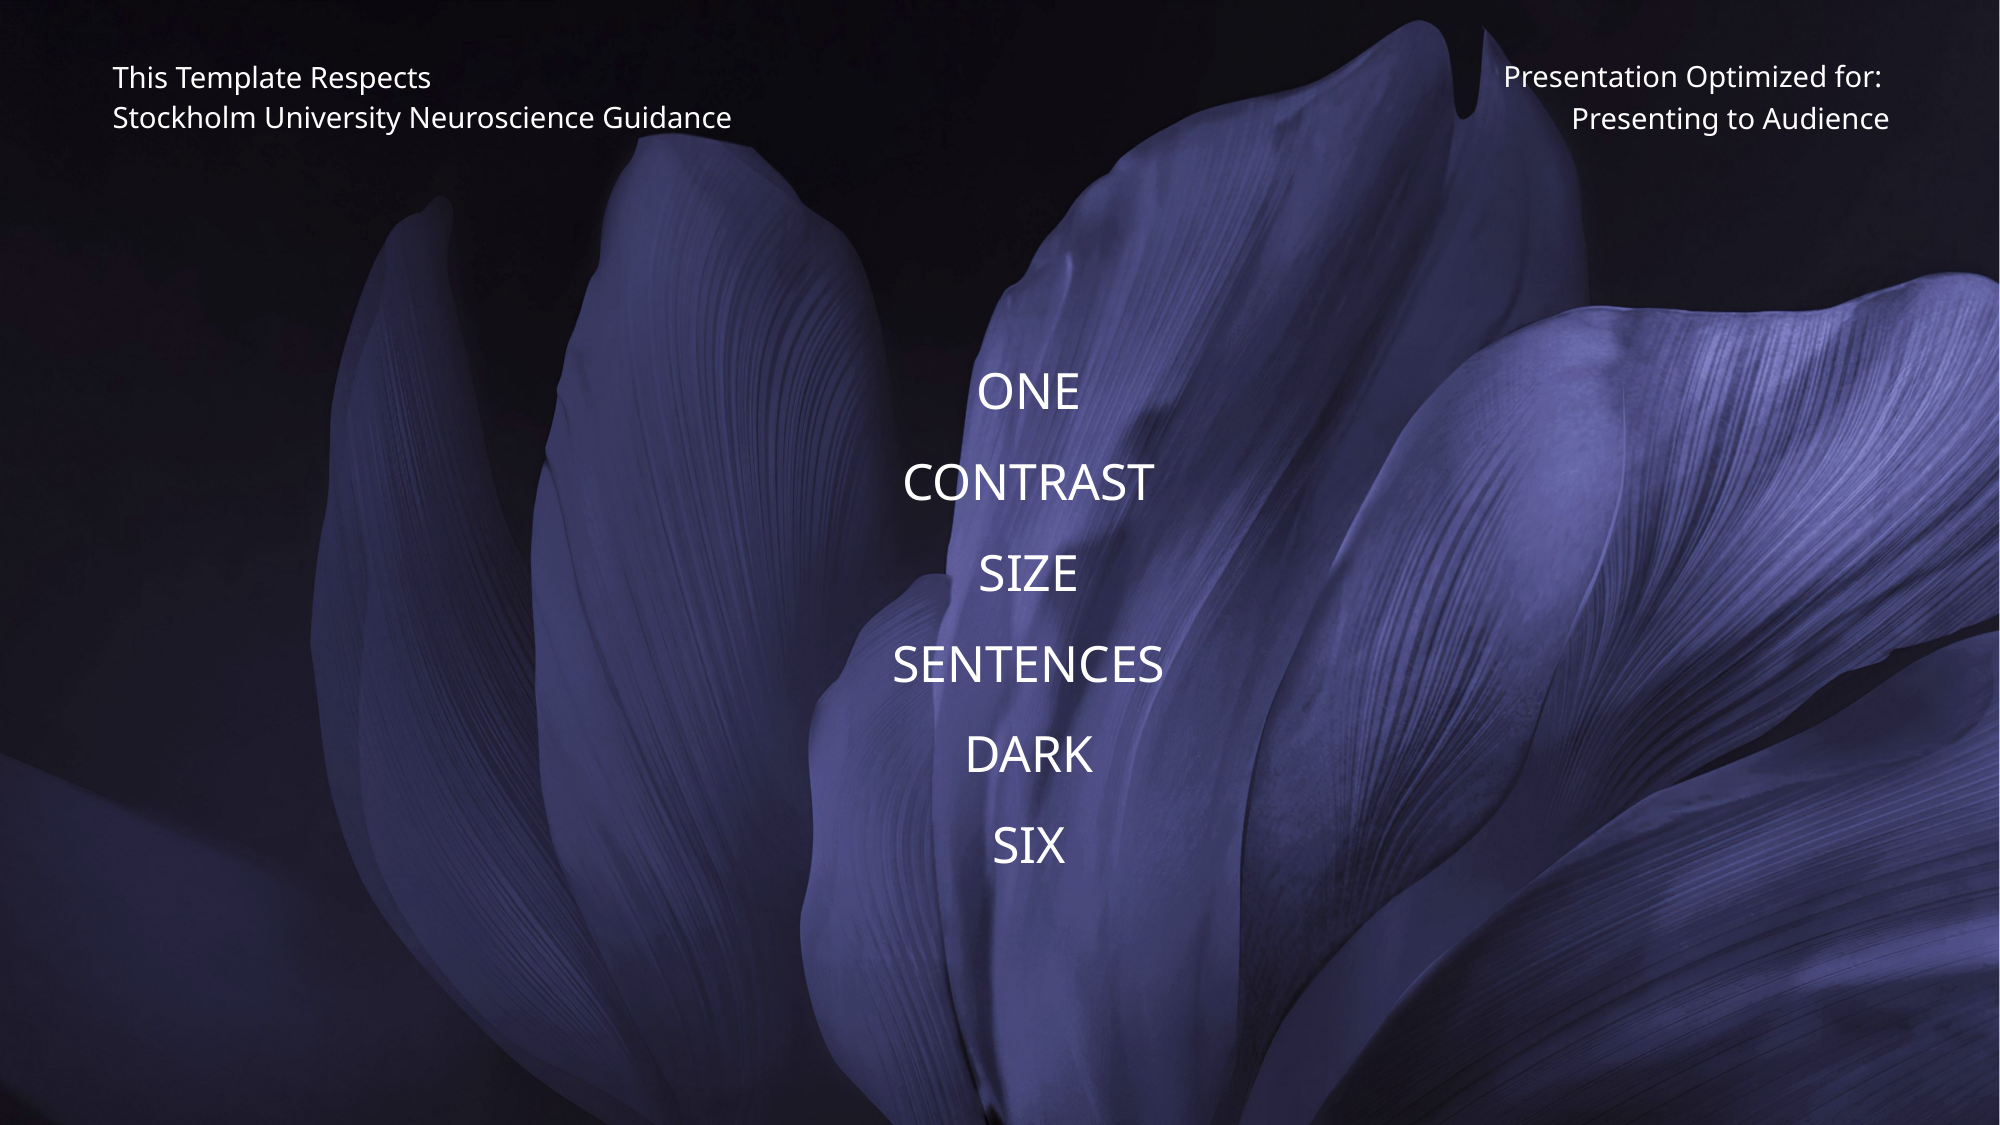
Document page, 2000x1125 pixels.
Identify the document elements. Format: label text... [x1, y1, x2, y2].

list ONE CONTRAST SIZE SENTENCES DARK SIX [112, 360, 1875, 901]
title This Template Respects Stockholm University Neuroscience Guidance [112, 44, 1013, 150]
picture [0, 0, 2000, 1125]
list Presentation Optimized for: Presenting to Audience [1142, 59, 1891, 164]
